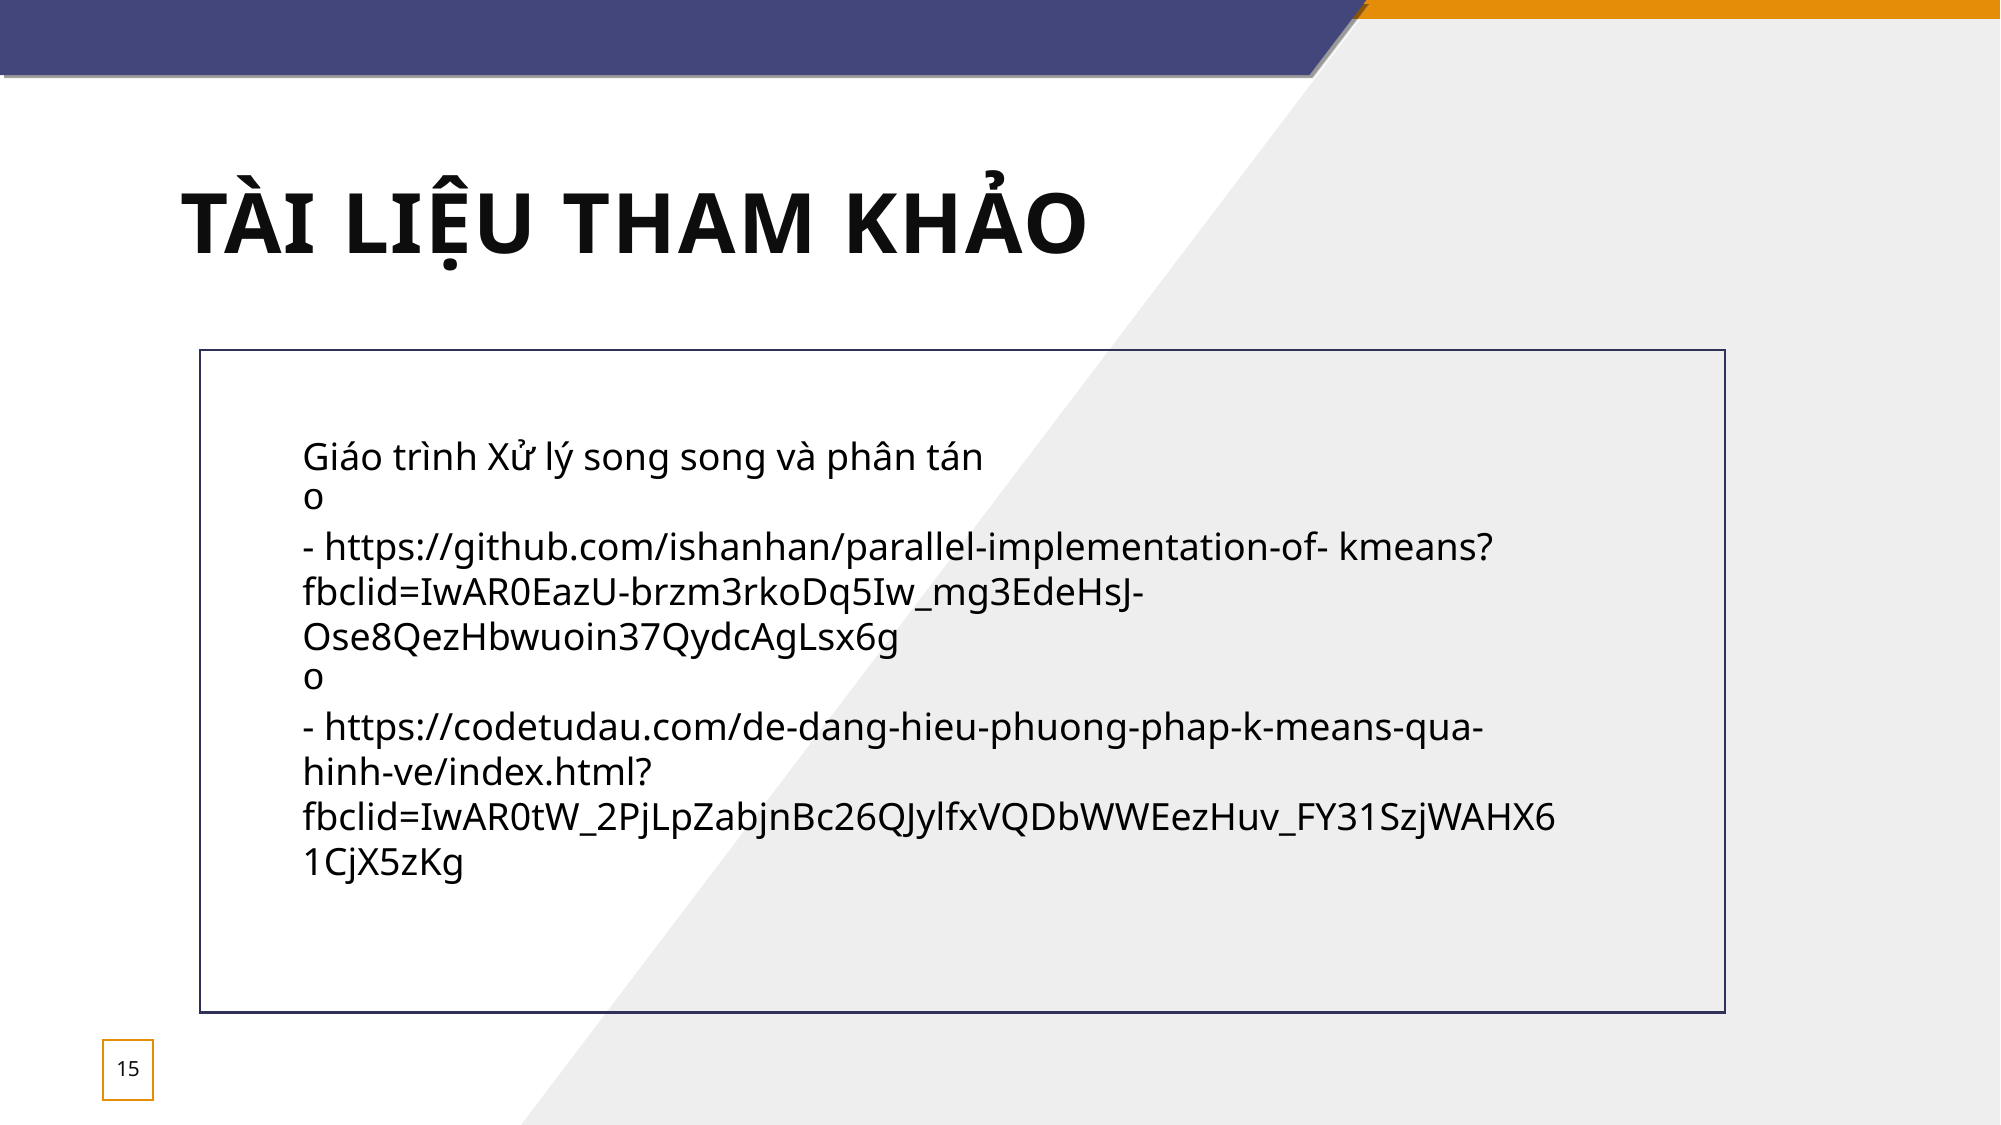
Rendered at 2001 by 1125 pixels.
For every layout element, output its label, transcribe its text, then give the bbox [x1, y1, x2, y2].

text_box Giáo trình Xử lý song song và phân tán - https://github.com/ishanhan/parallel-implementation-of- kmeans?fbclid=IwAR0EazU-brzm3rkoDq5Iw_mg3EdeHsJ-Ose8QezHbwuoin37QydcAgLsx6g - https://codetudau.com/de-dang-hieu-phuong-phap-k-means-qua-hinh-ve/index.html?fbclid=IwAR0tW_2PjLpZabjnBc26QJylfxVQDbWWEezHuv_FY31SzjWAHX61CjX5zKg [287, 425, 1575, 890]
title Tài liệu tham khảo [90, 162, 1863, 279]
text_box [103, 1040, 153, 1101]
